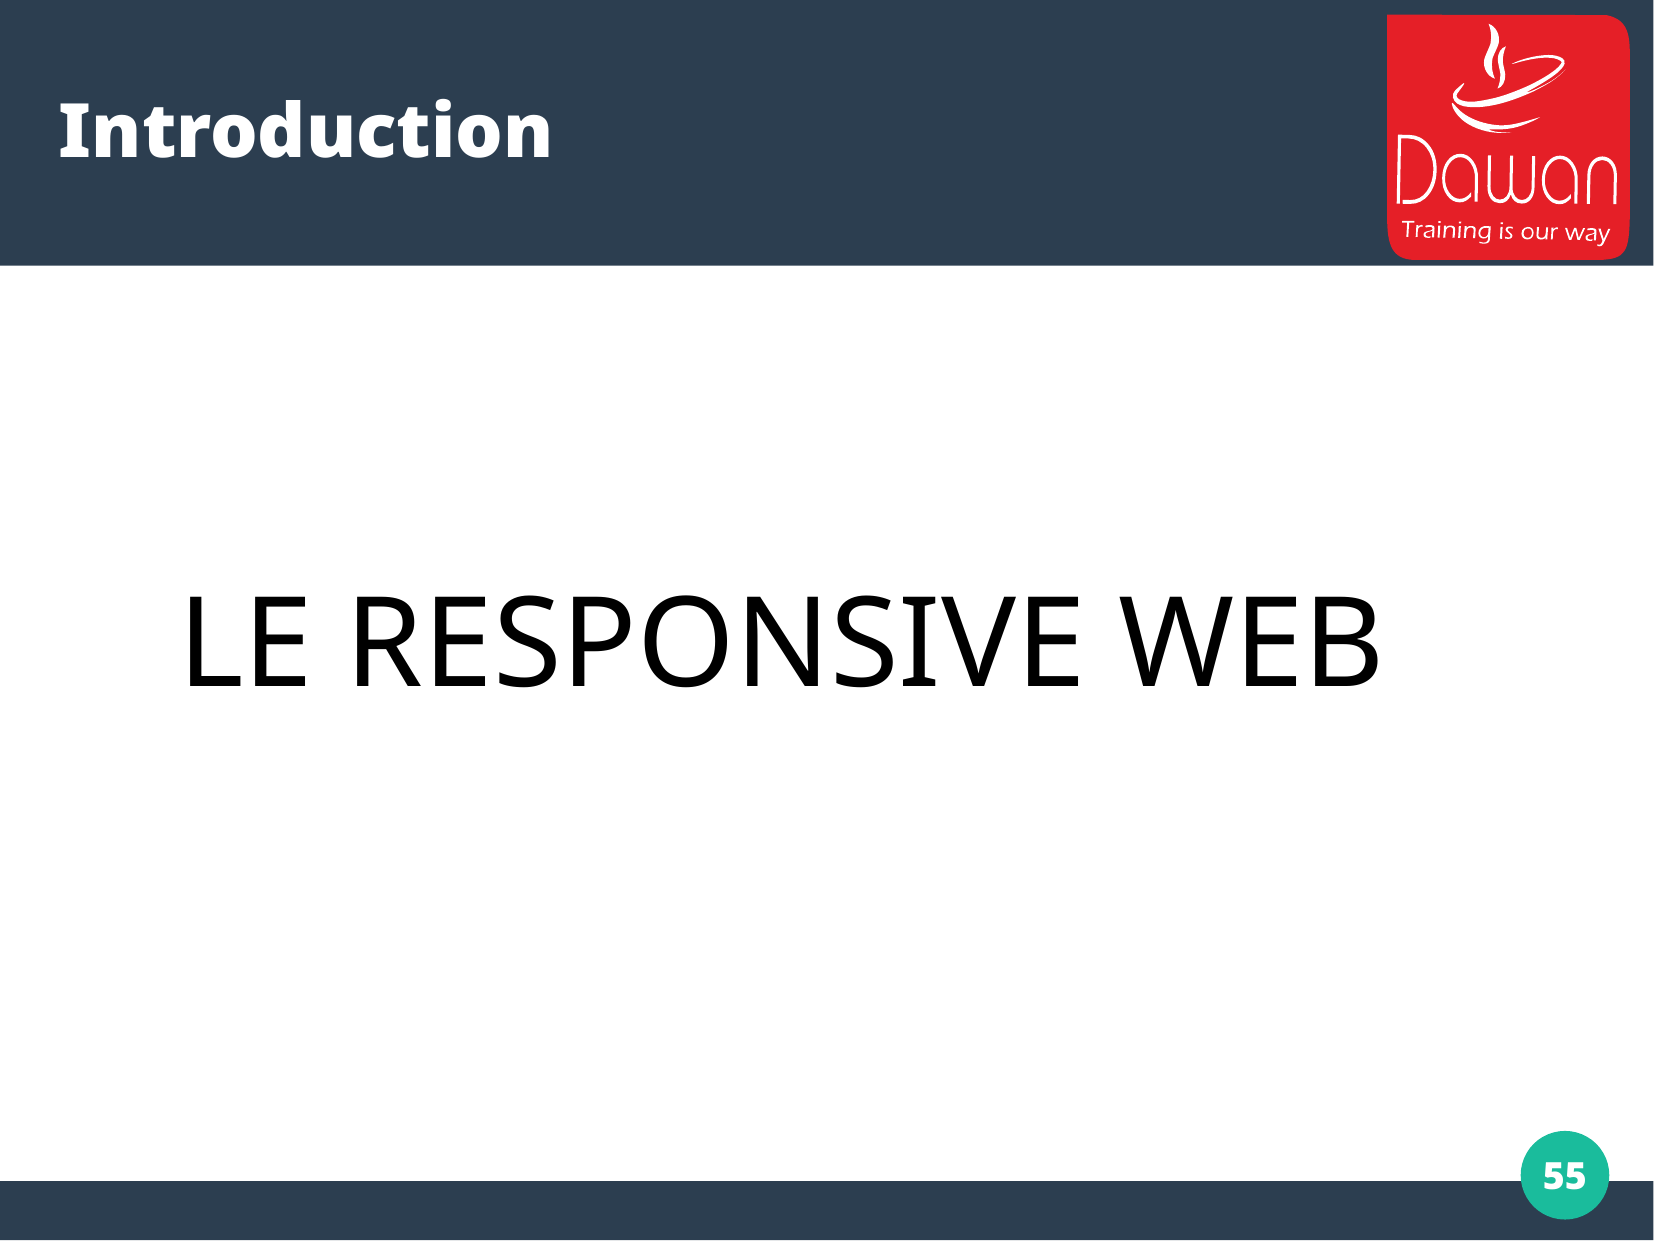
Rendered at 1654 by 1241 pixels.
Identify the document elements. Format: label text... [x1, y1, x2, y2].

title Introduction [59, 49, 1387, 207]
text_box LE RESPONSIVE WEB [163, 395, 1503, 852]
picture [1387, 14, 1630, 260]
